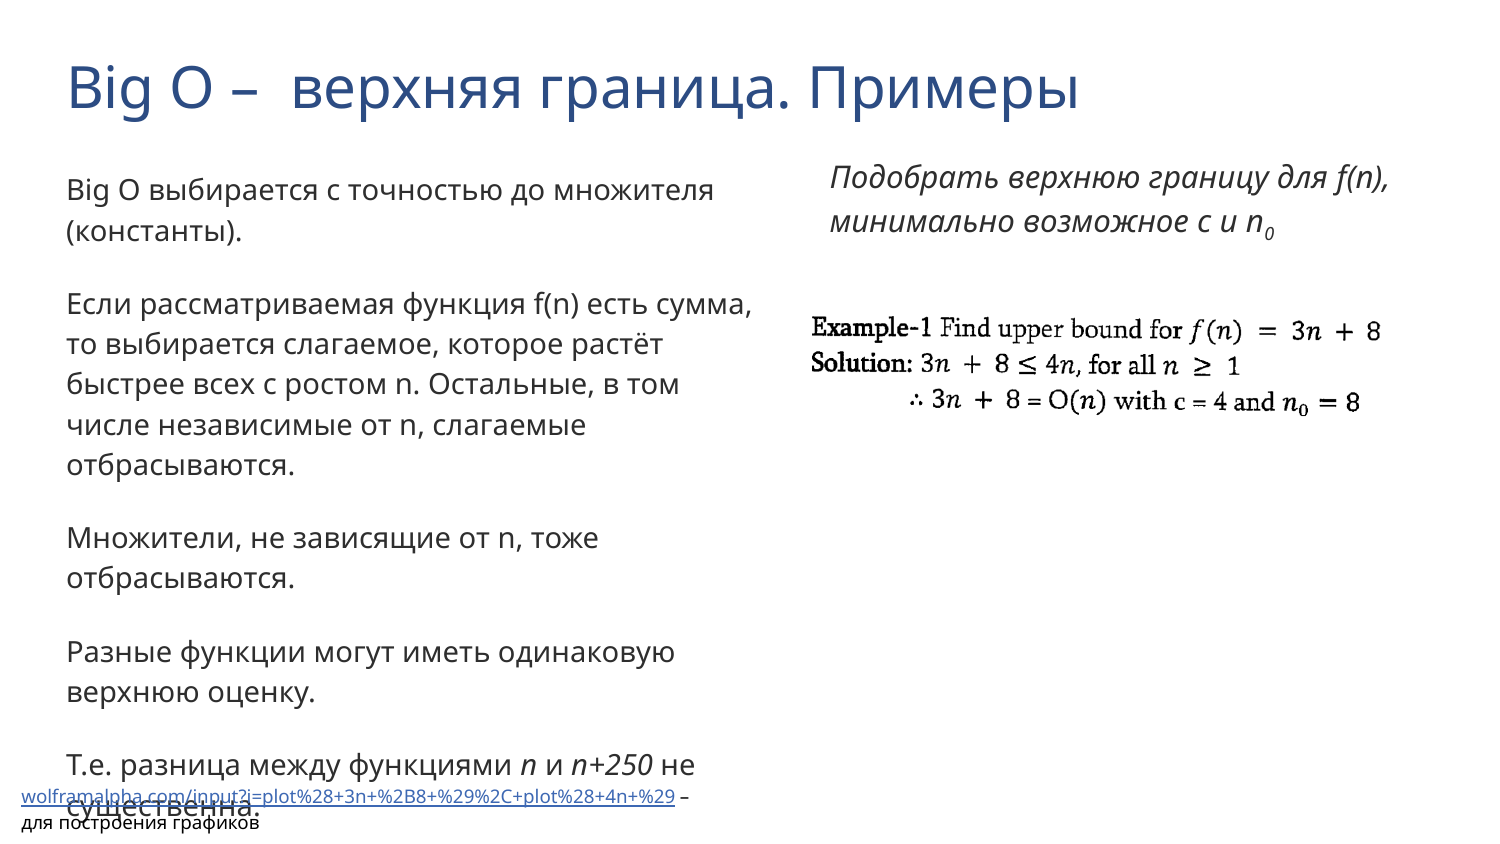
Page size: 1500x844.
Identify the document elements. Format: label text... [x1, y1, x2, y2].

title Big O – верхняя граница. Примеры [51, 35, 1449, 130]
text_box wolframalpha.com/input?i=plot%28+3n+%2B8+%29%2C+plot%28+4n+%29 – для построения графиков [6, 769, 766, 844]
text_box Подобрать верхнюю границу для f(n), минимально возможное c и n0 [814, 136, 1444, 259]
list Big O выбирается с точностью до множителя (константы). Если рассматриваемая функция f(n) есть сумма, то выбирается слагаемое, которое растёт быстрее всех с ростом n. Остальные, в том числе независимые от n, слагаемые отбрасываются. Множители, не зависящие от n, тоже отбрасываются. Разные функции могут иметь одинаковую верхнюю оценку. Т.е. разница между функциями n и n+250 не существенна. [51, 151, 783, 807]
picture [803, 299, 1401, 430]
